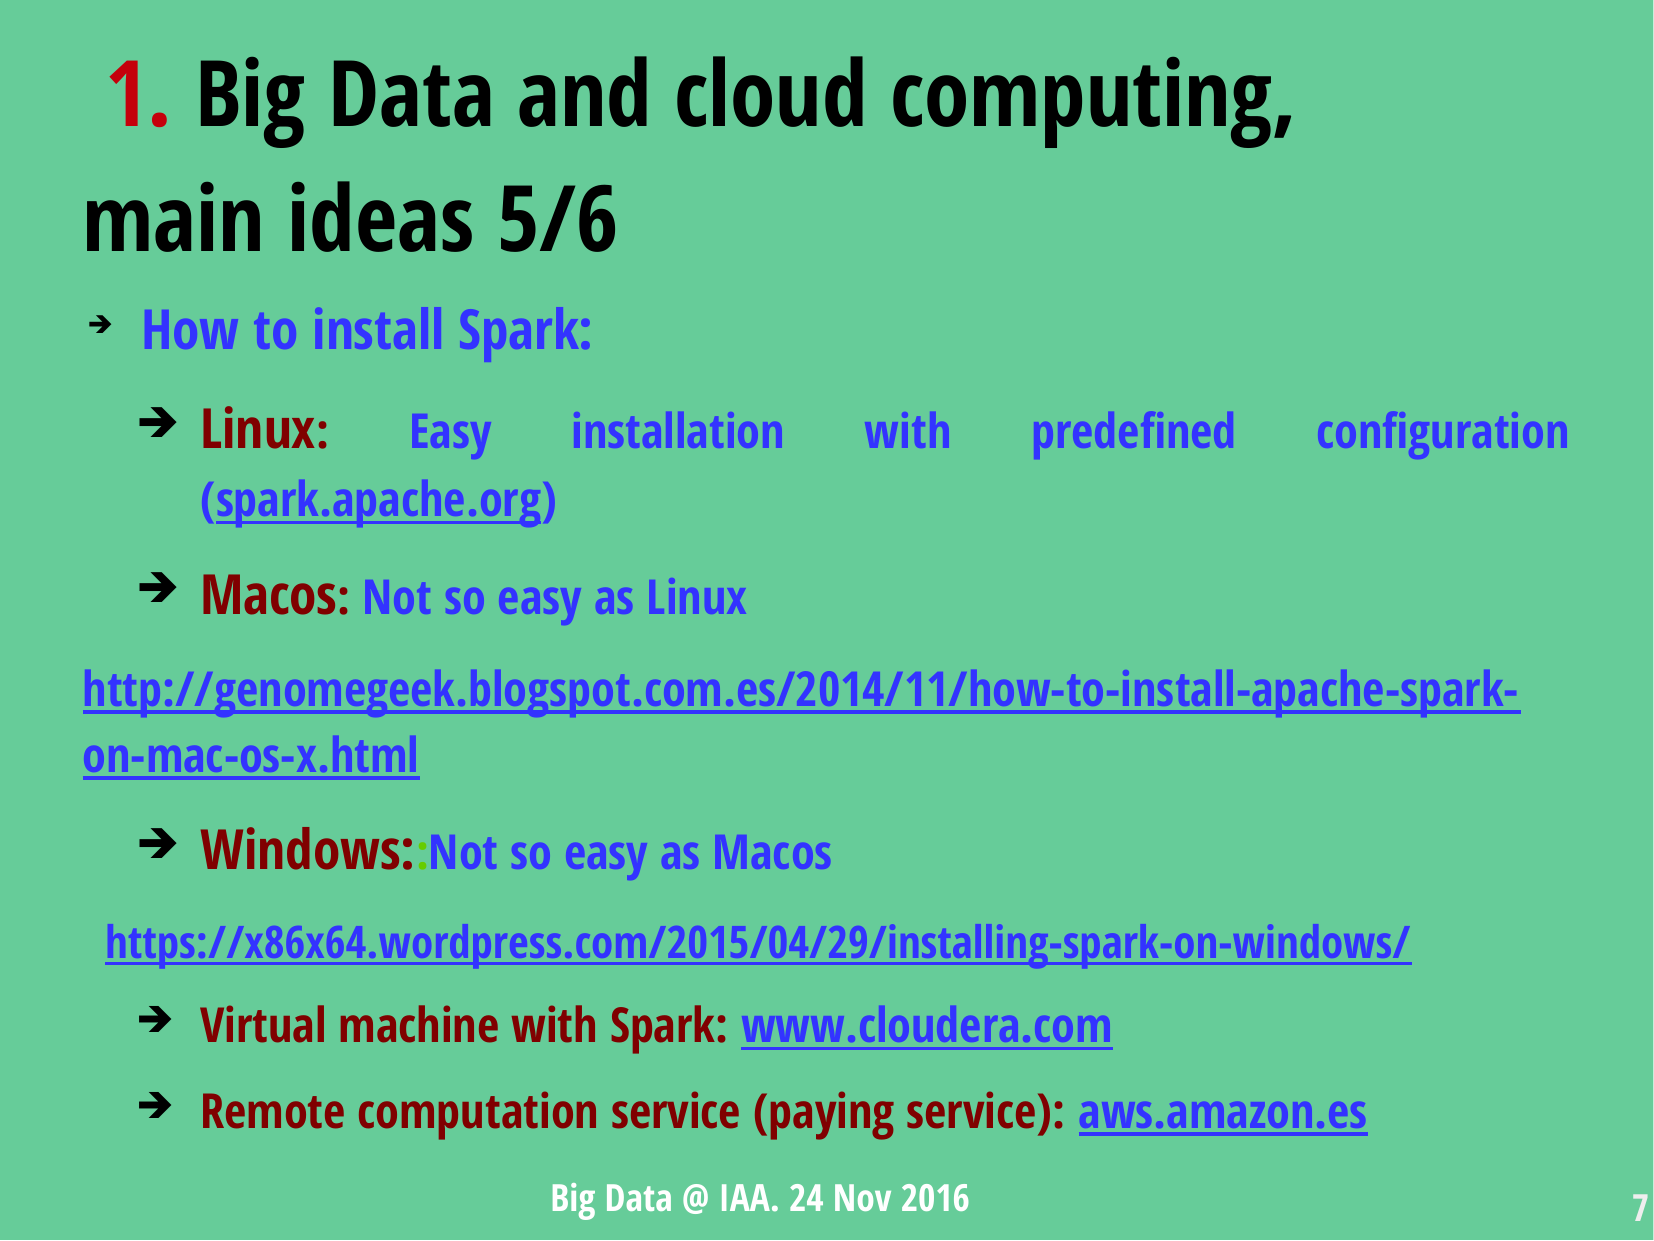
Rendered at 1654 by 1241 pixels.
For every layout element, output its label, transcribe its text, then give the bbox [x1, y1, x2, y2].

list How to install Spark: Linux: Easy installation with predefined configuration (spark.apache.org) Macos: Not so easy as Linux http://genomegeek.blogspot.com.es/2014/11/how-to-install-apache-spark-on-mac-os-x.html Windows::Not so easy as Macos https://x86x64.wordpress.com/2015/04/29/installing-spark-on-windows/ Virtual machine with Spark: www.cloudera.com Remote computation service (paying service): aws.amazon.es [82, 290, 1571, 1146]
title 1. Big Data and cloud computing, main ideas 5/6 [82, 27, 1571, 279]
